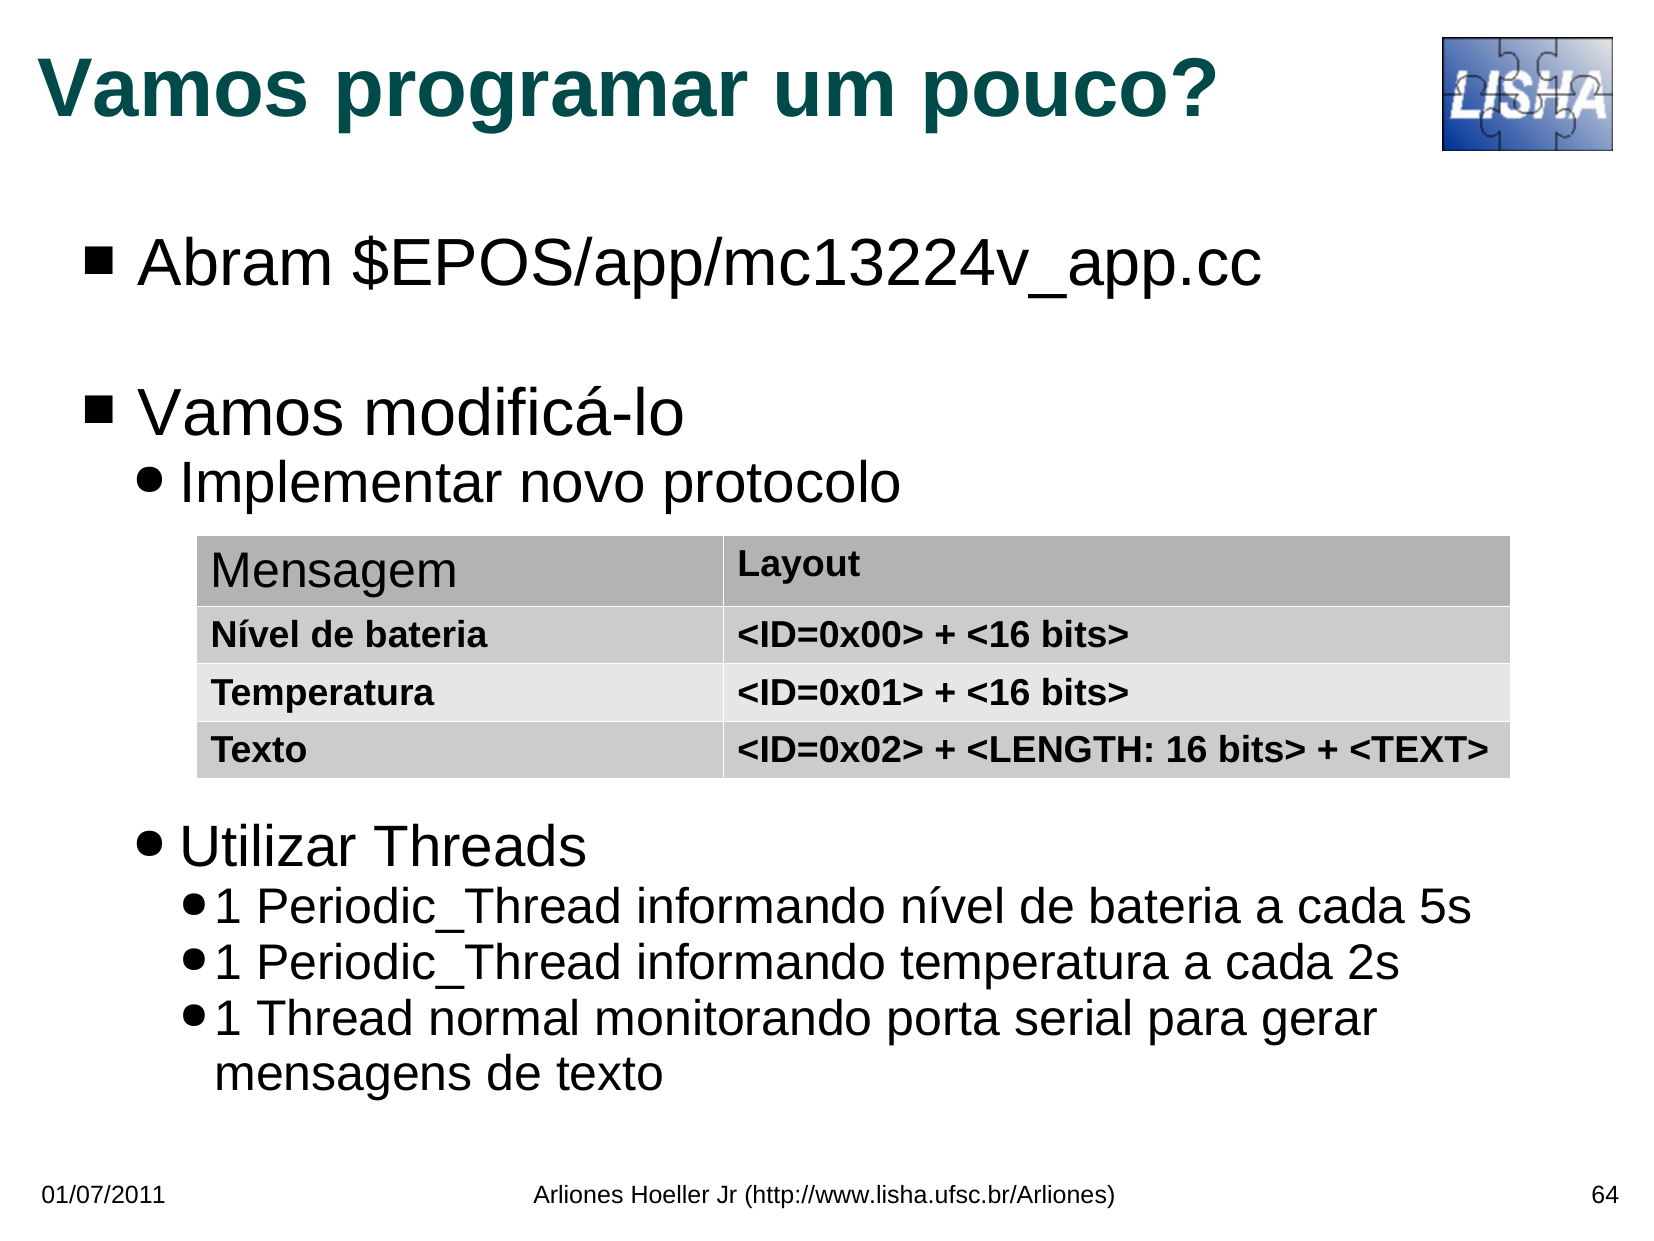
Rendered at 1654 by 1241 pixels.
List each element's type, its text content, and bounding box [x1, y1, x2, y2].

table_cell Temperatura [197, 664, 723, 721]
list Abram $EPOS/app/mc13224v_app.cc Vamos modificá-lo Implementar novo protocolo Utilizar Threads 1 Periodic_Thread informando nível de bateria a cada 5s 1 Periodic_Thread informando temperatura a cada 2s 1 Thread normal monitorando porta serial para gerar mensagens de texto [37, 225, 1613, 1175]
table_cell <ID=0x01> + <16 bits> [724, 664, 1510, 721]
table_header Mensagem [197, 536, 723, 606]
title Vamos programar um pouco? [37, 37, 1426, 151]
table_cell <ID=0x00> + <16 bits> [724, 607, 1510, 663]
table_cell Nível de bateria [197, 607, 723, 663]
table_header Layout [724, 536, 1510, 606]
table_cell <ID=0x02> + <LENGTH: 16 bits> + <TEXT> [724, 722, 1510, 778]
table_cell Texto [197, 722, 723, 778]
picture [1442, 37, 1613, 151]
